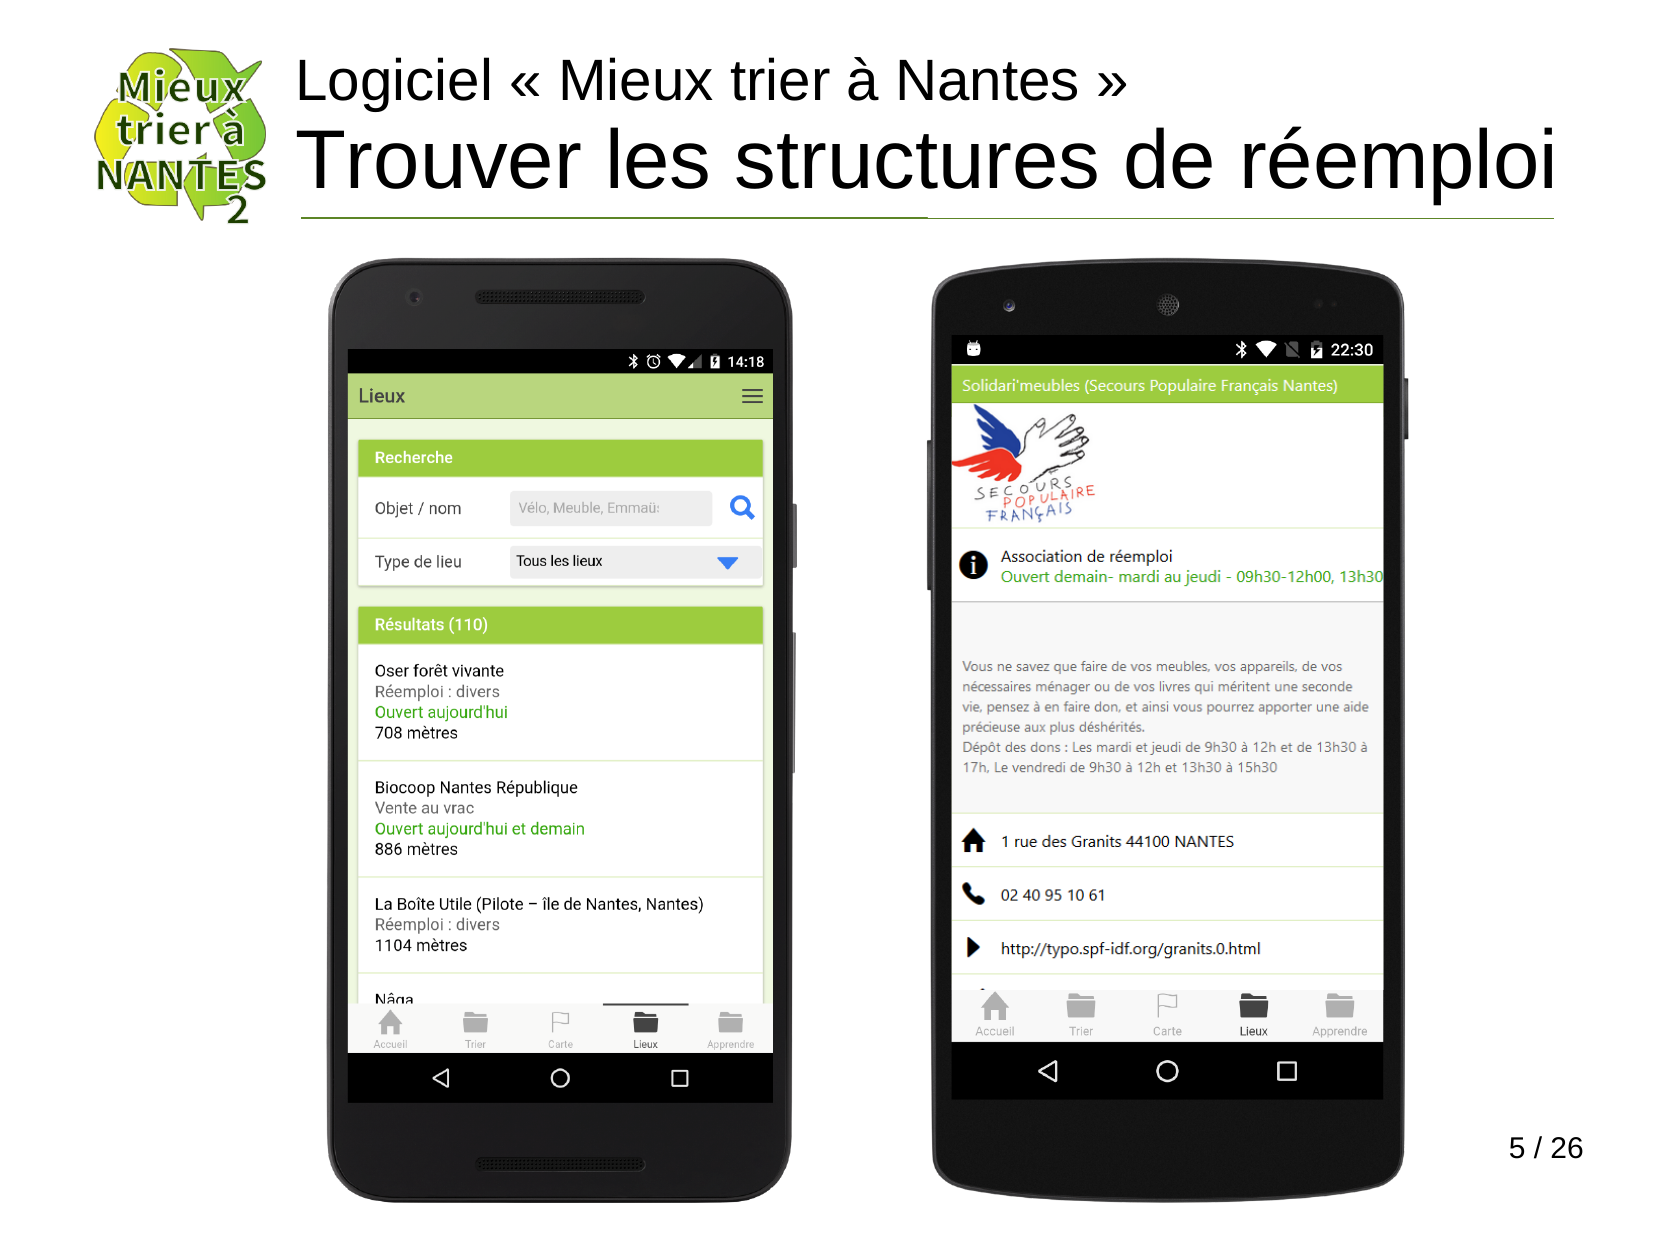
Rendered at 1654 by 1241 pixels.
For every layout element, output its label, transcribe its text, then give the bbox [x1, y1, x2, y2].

picture [326, 257, 797, 1203]
text_box Logiciel « Mieux trier à Nantes » Trouver les structures de réemploi [295, 41, 1571, 215]
picture [926, 257, 1409, 1203]
picture [94, 48, 272, 225]
text_box 5 / 26 [1494, 1121, 1599, 1193]
